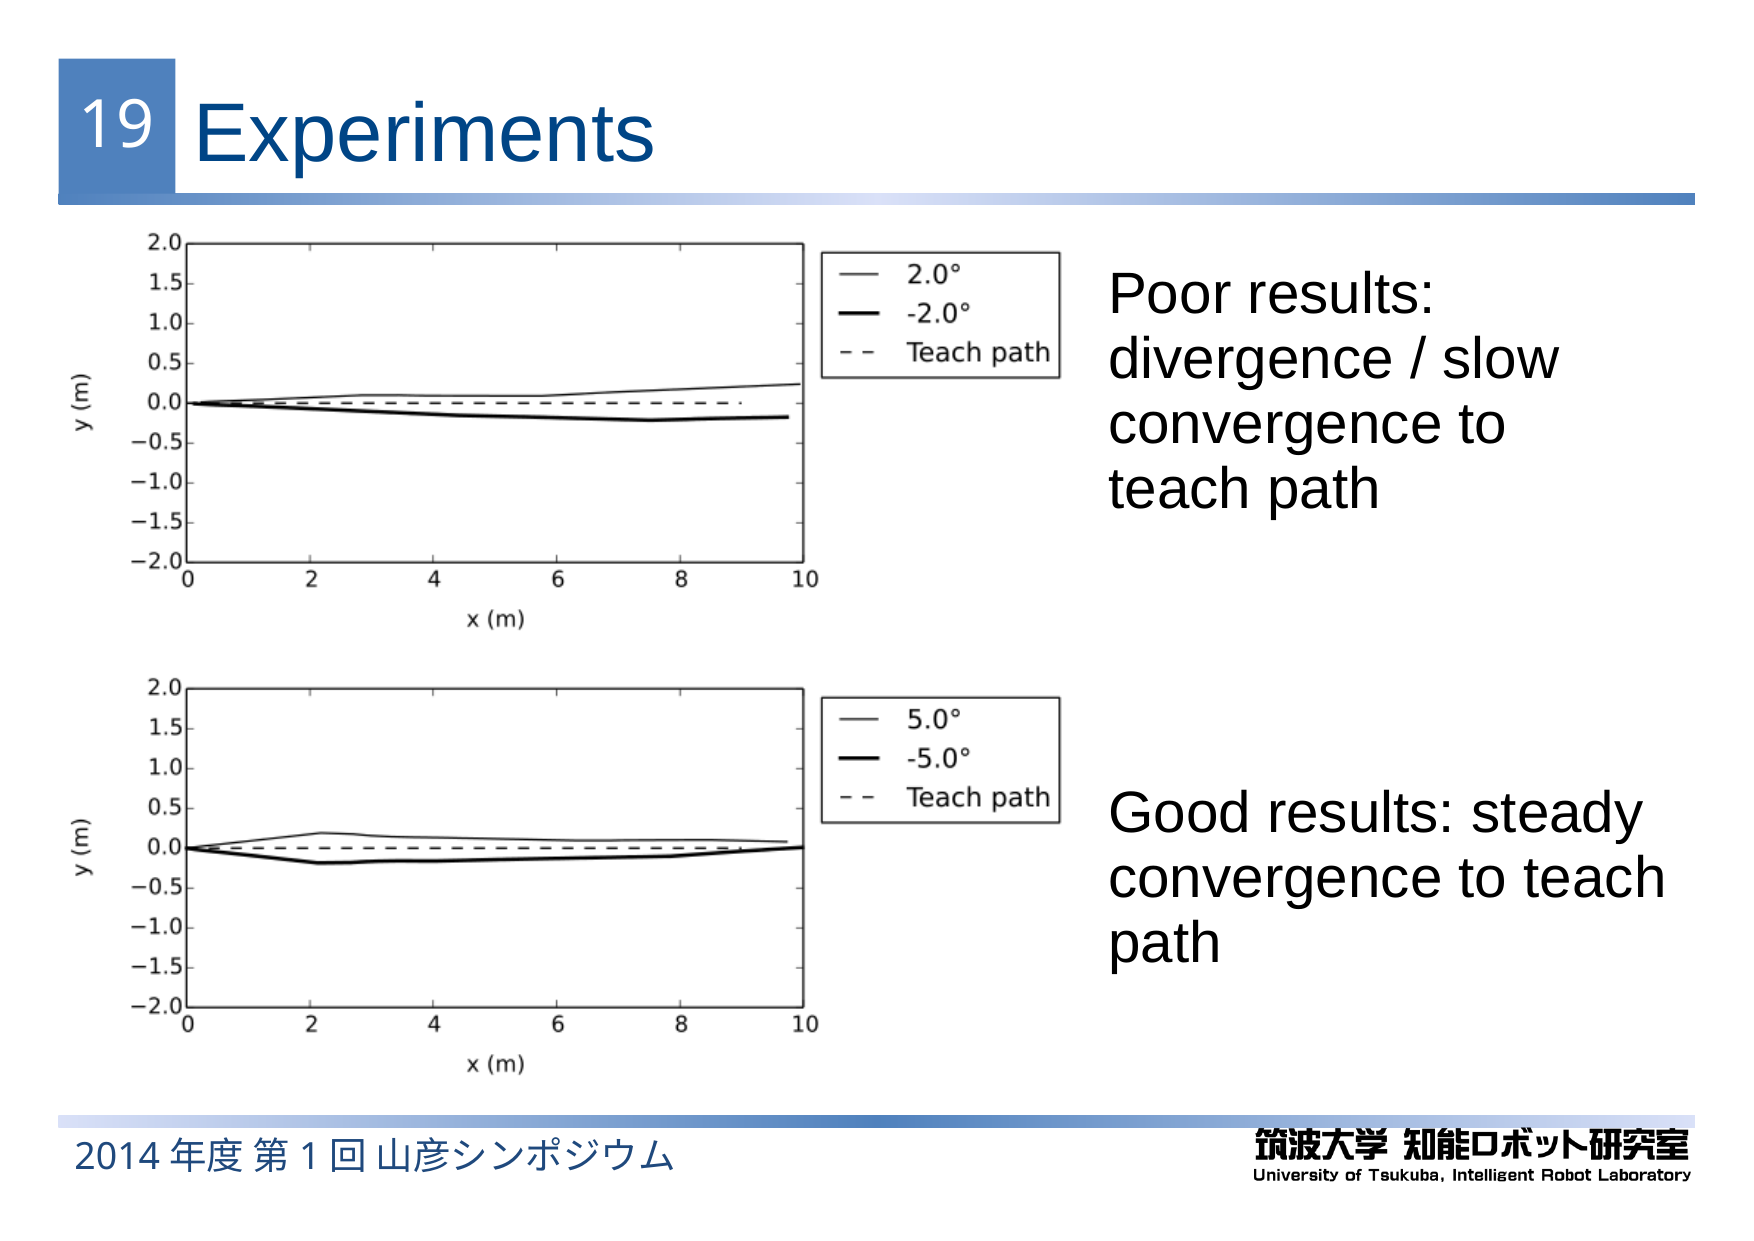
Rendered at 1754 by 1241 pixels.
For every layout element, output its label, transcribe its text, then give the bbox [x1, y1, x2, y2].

text_box Poor results: divergence / slow convergence to teach path [1093, 253, 1589, 530]
picture [1252, 1127, 1691, 1182]
picture [58, 220, 1072, 645]
picture [58, 665, 1072, 1090]
title Experiments [193, 61, 1651, 205]
text_box Good results: steady convergence to teach path [1093, 772, 1685, 984]
